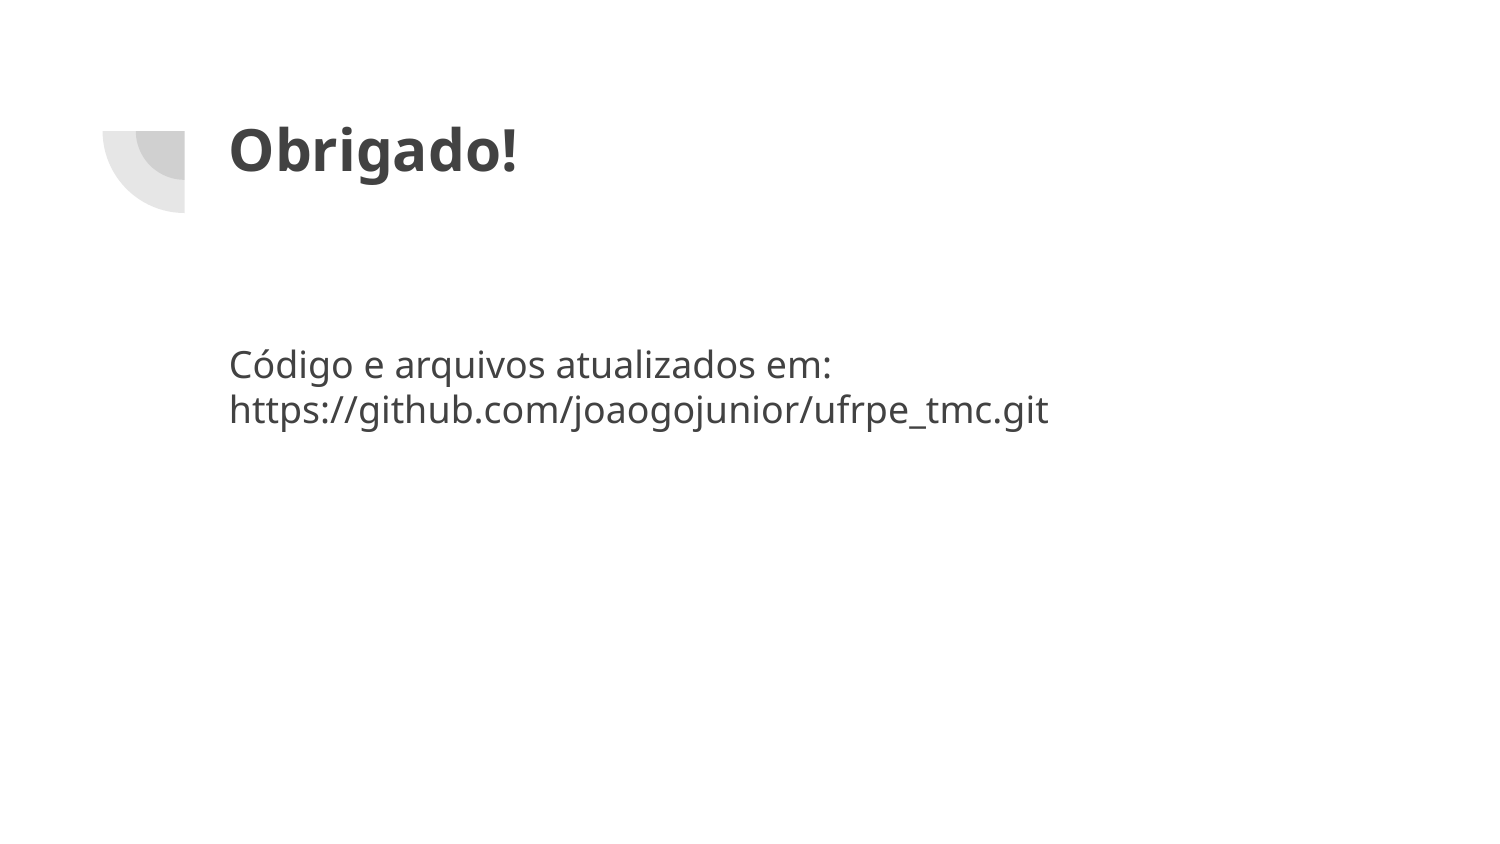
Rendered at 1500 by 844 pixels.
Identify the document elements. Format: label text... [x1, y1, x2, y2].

title Obrigado! [213, 98, 1368, 263]
list Código e arquivos atualizados em: https://github.com/joaogojunior/ufrpe_tmc.git [213, 326, 1368, 744]
